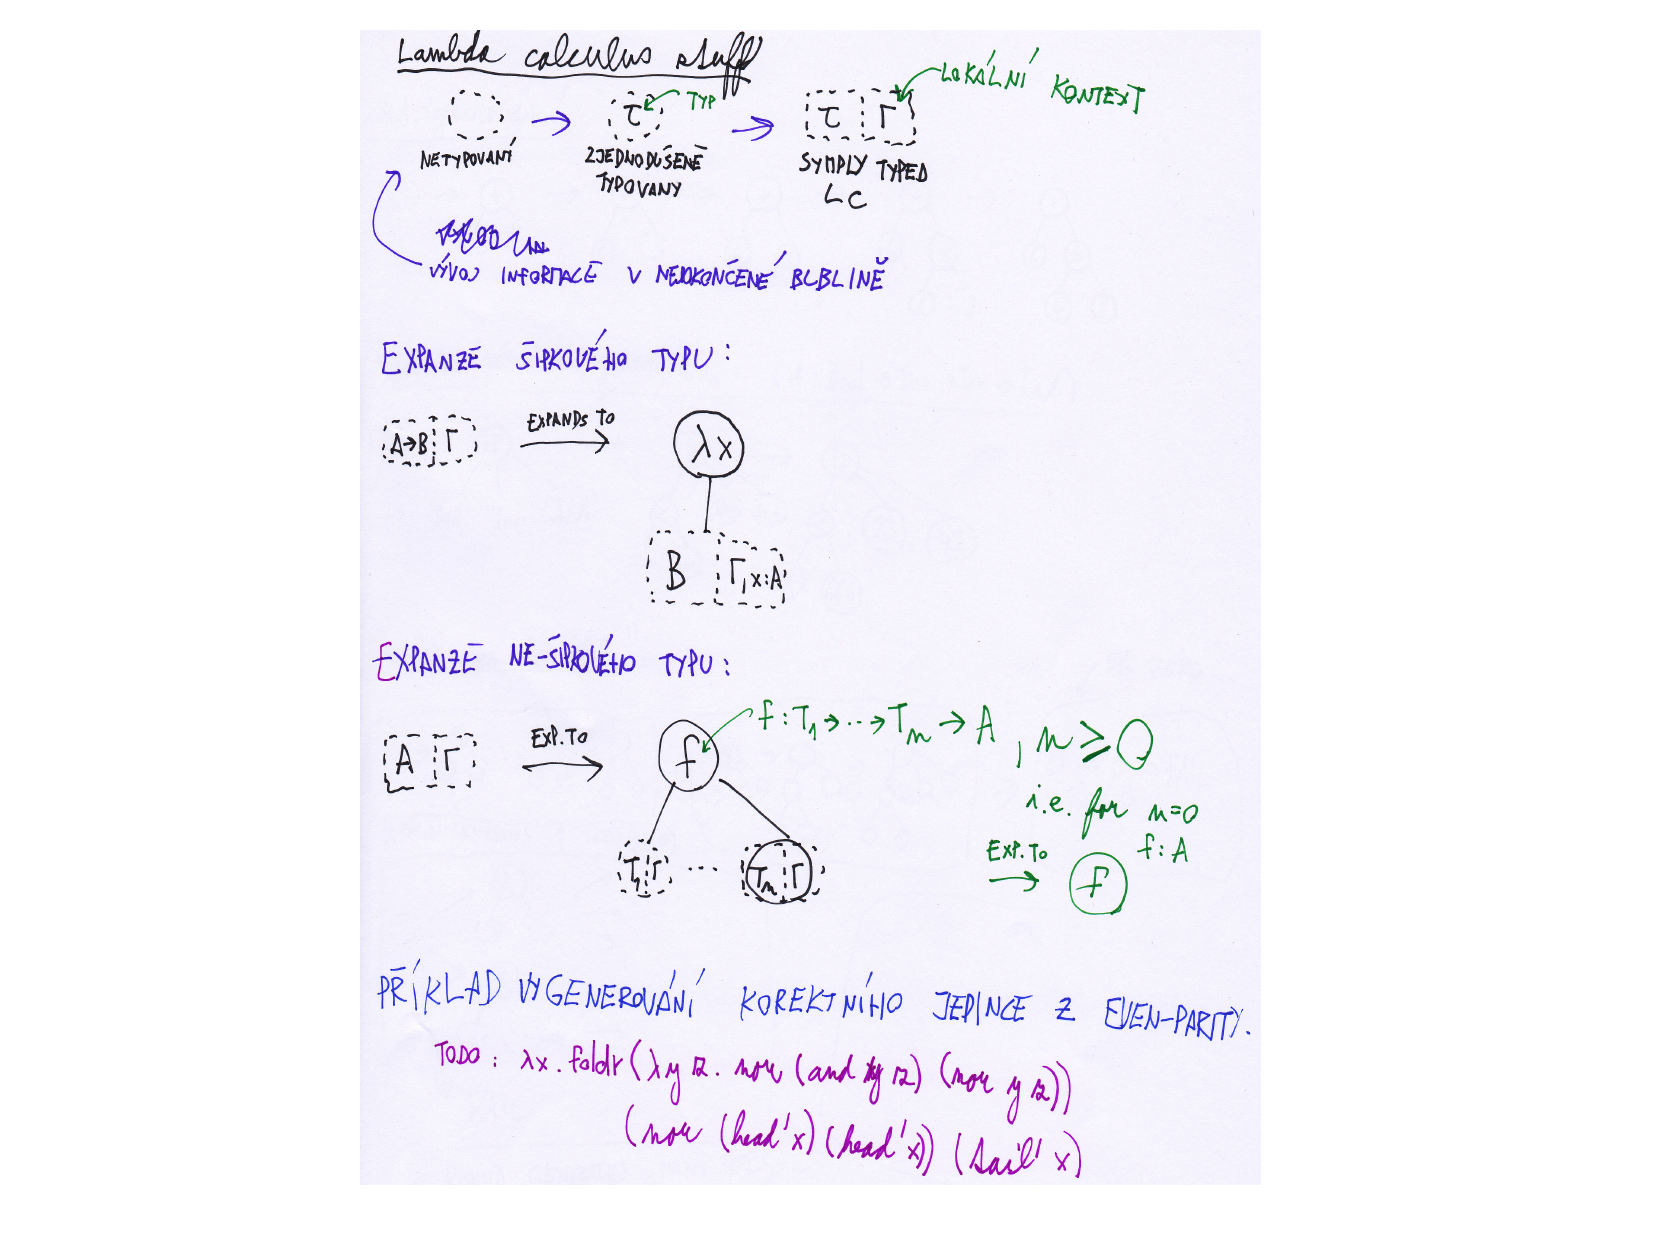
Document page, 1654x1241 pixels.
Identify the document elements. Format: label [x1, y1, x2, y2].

picture [360, 30, 1261, 1186]
